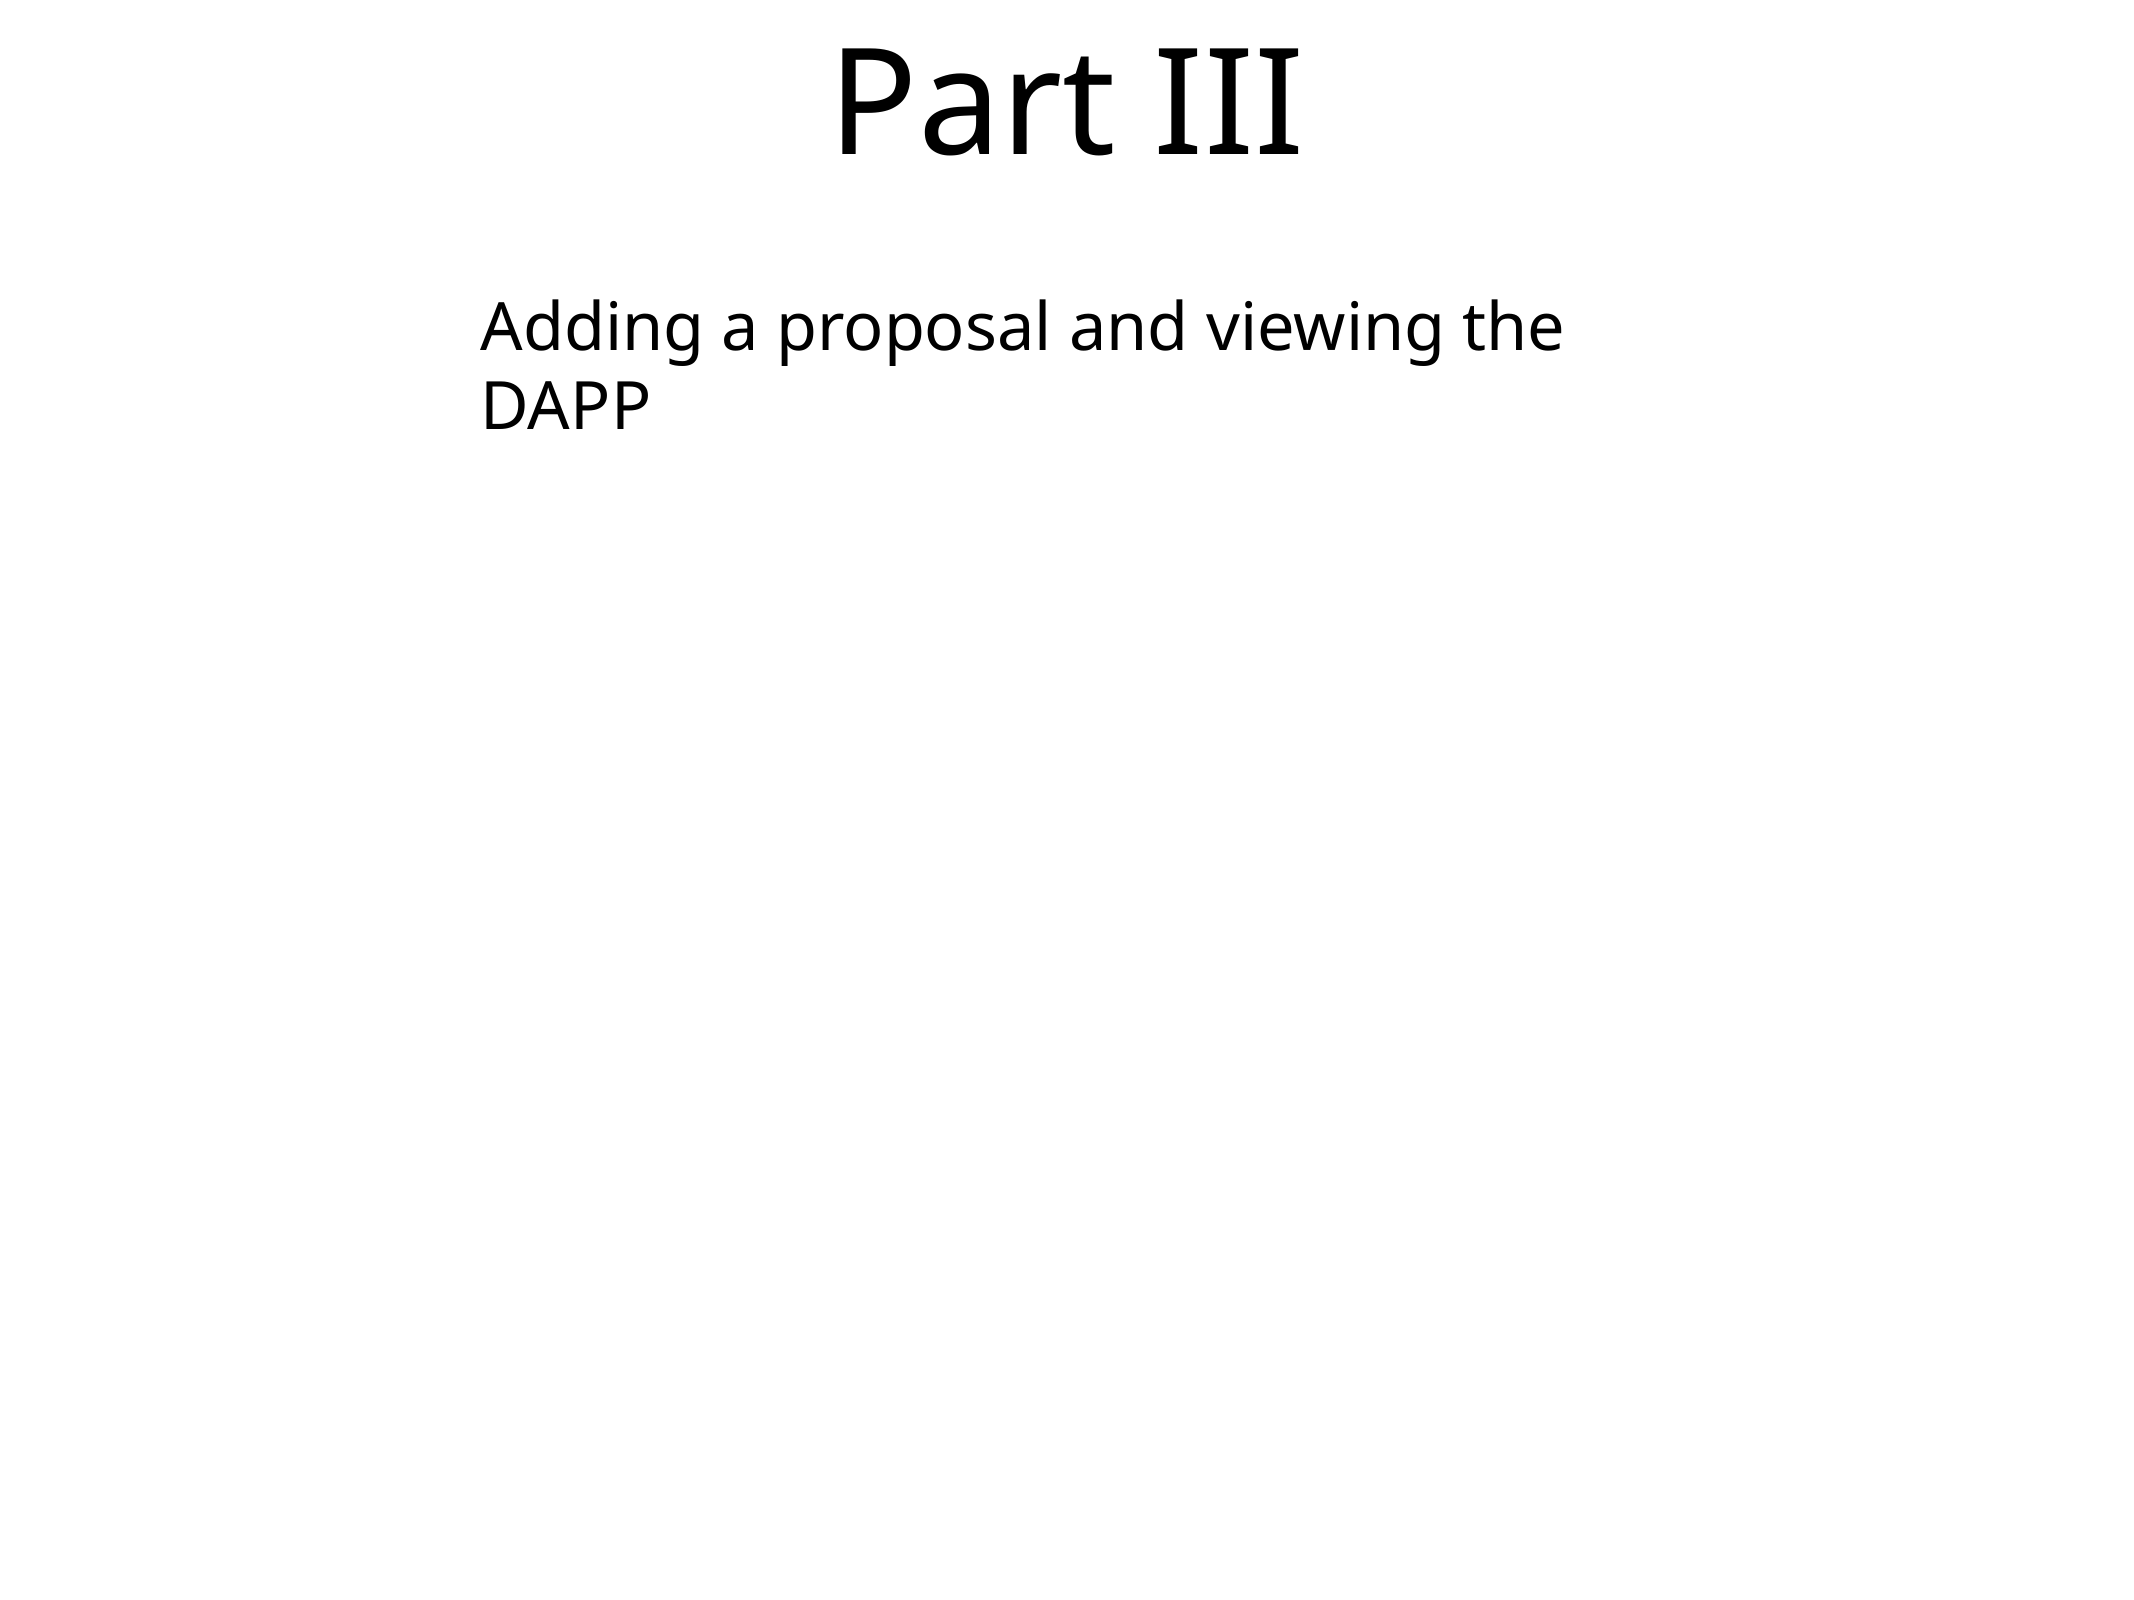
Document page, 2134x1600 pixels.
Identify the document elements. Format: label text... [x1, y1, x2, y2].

title Part III [69, 0, 2064, 541]
subtitle Adding a proposal and viewing the DAPP [465, 275, 1758, 556]
